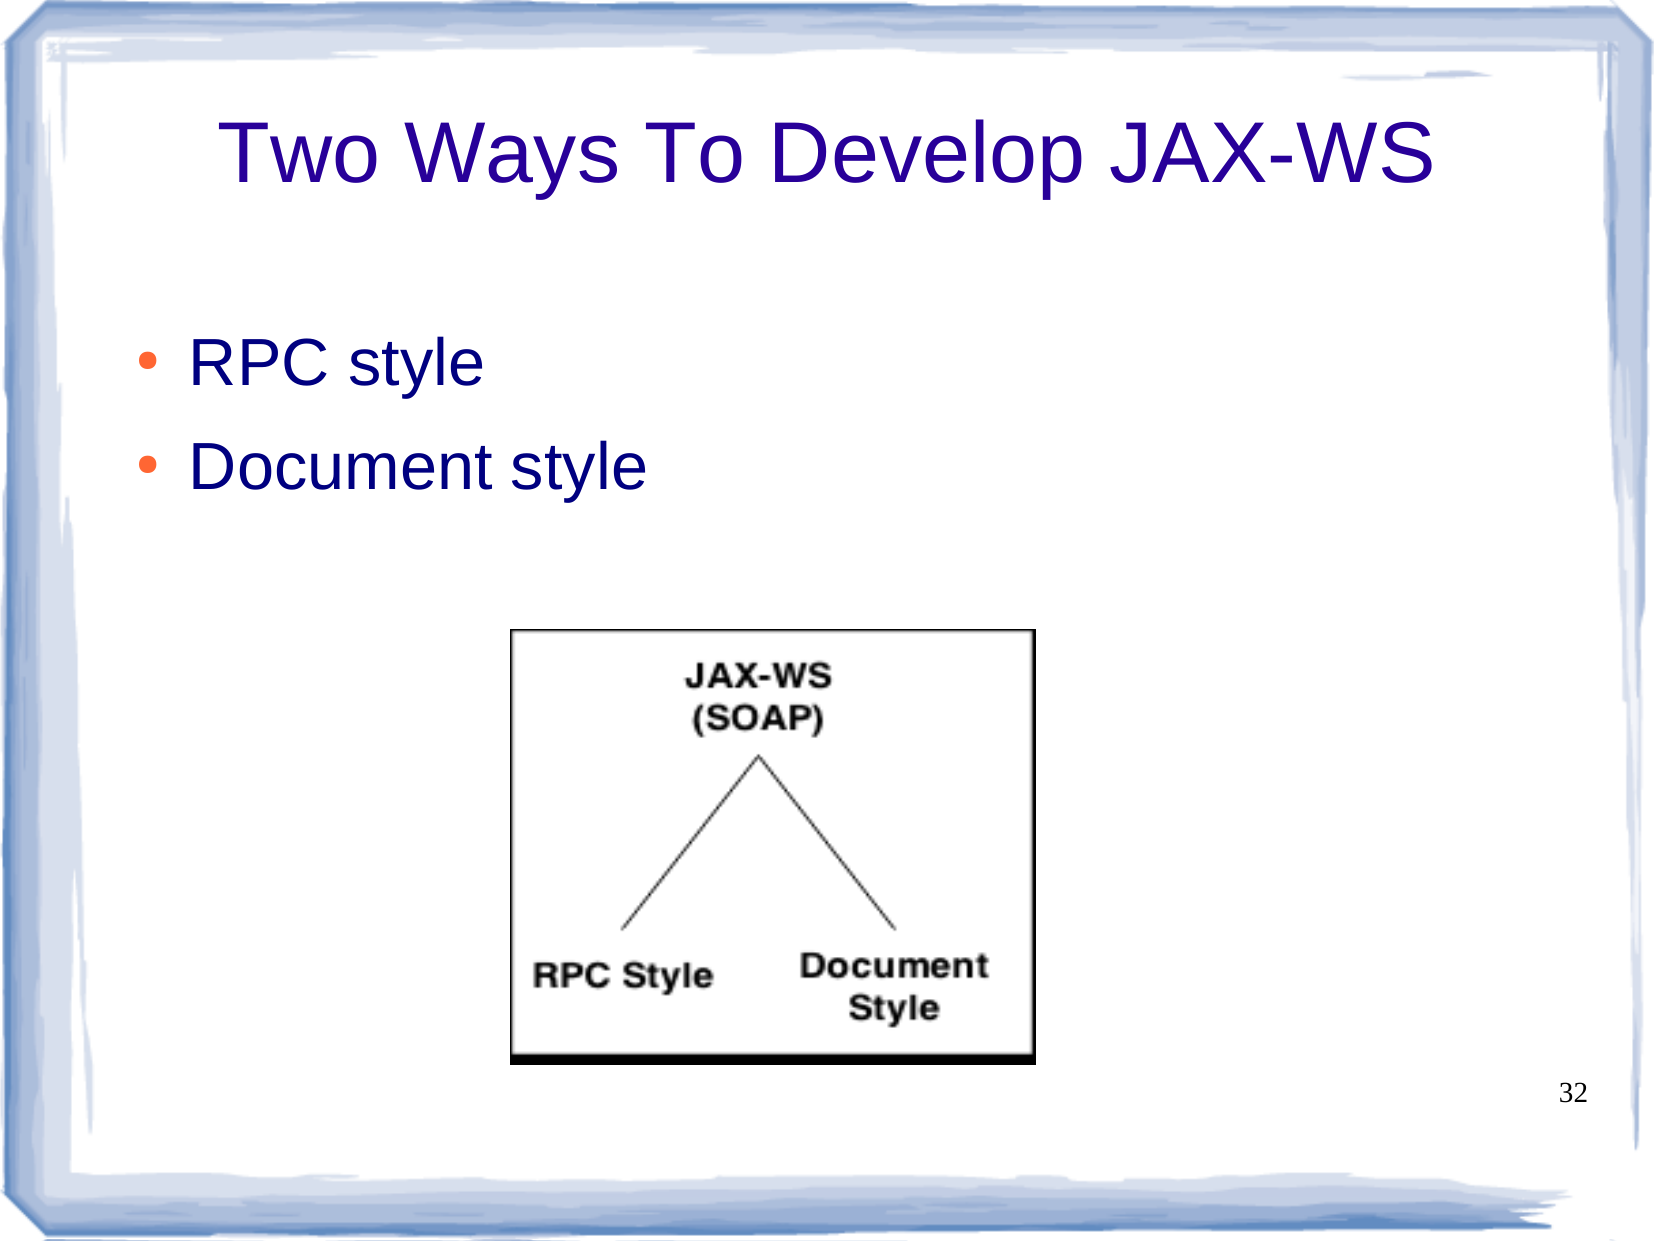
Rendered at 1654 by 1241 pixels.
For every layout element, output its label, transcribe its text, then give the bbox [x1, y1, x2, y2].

picture [0, 0, 1654, 1241]
list RPC style Document style [118, 324, 1571, 1004]
title Two Ways To Develop JAX-WS [82, 49, 1571, 257]
